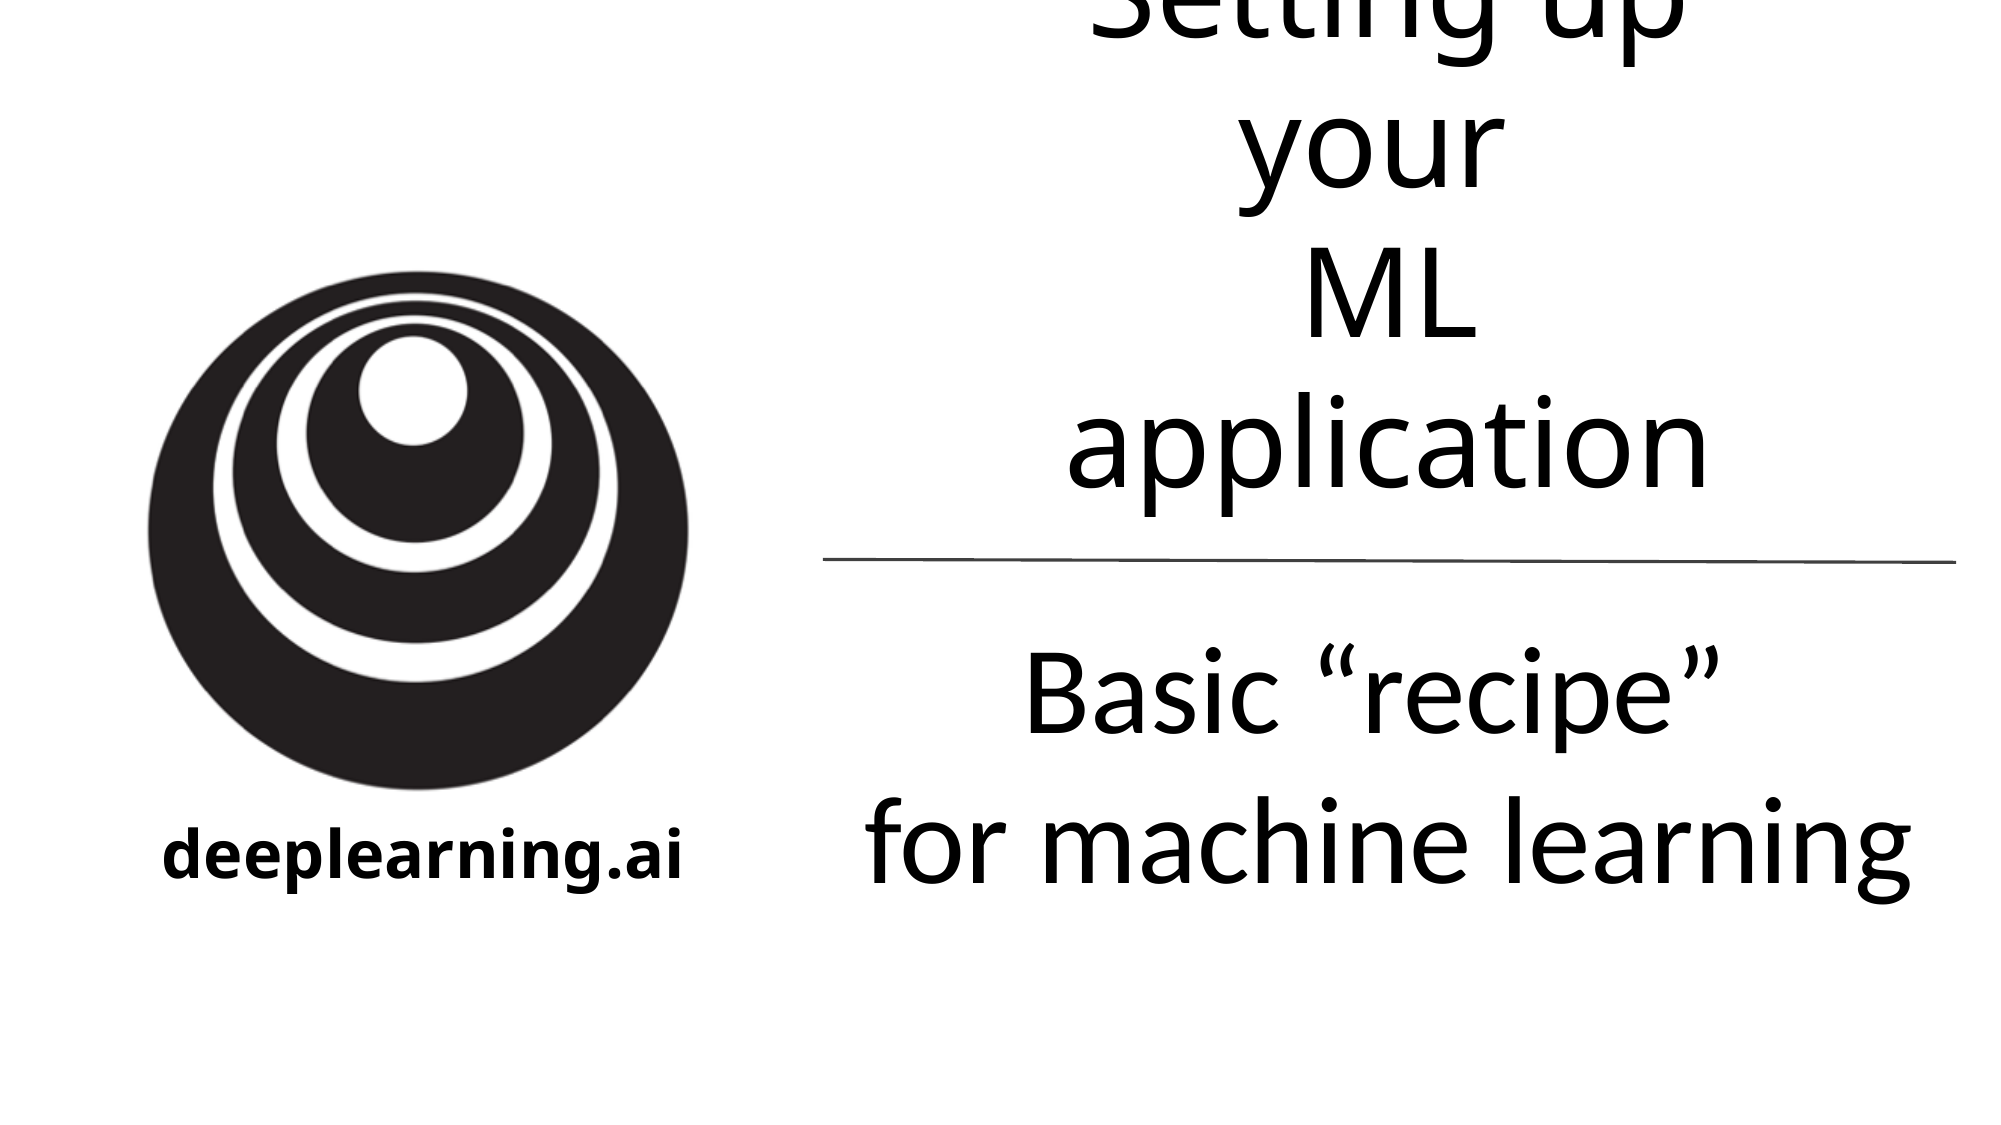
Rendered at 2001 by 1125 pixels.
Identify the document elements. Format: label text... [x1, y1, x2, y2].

picture [108, 234, 739, 768]
text_box deeplearning.ai [56, 768, 790, 901]
title Setting up your ML application [946, 203, 1833, 521]
text_box Basic “recipe” for machine learning [822, 601, 1957, 917]
